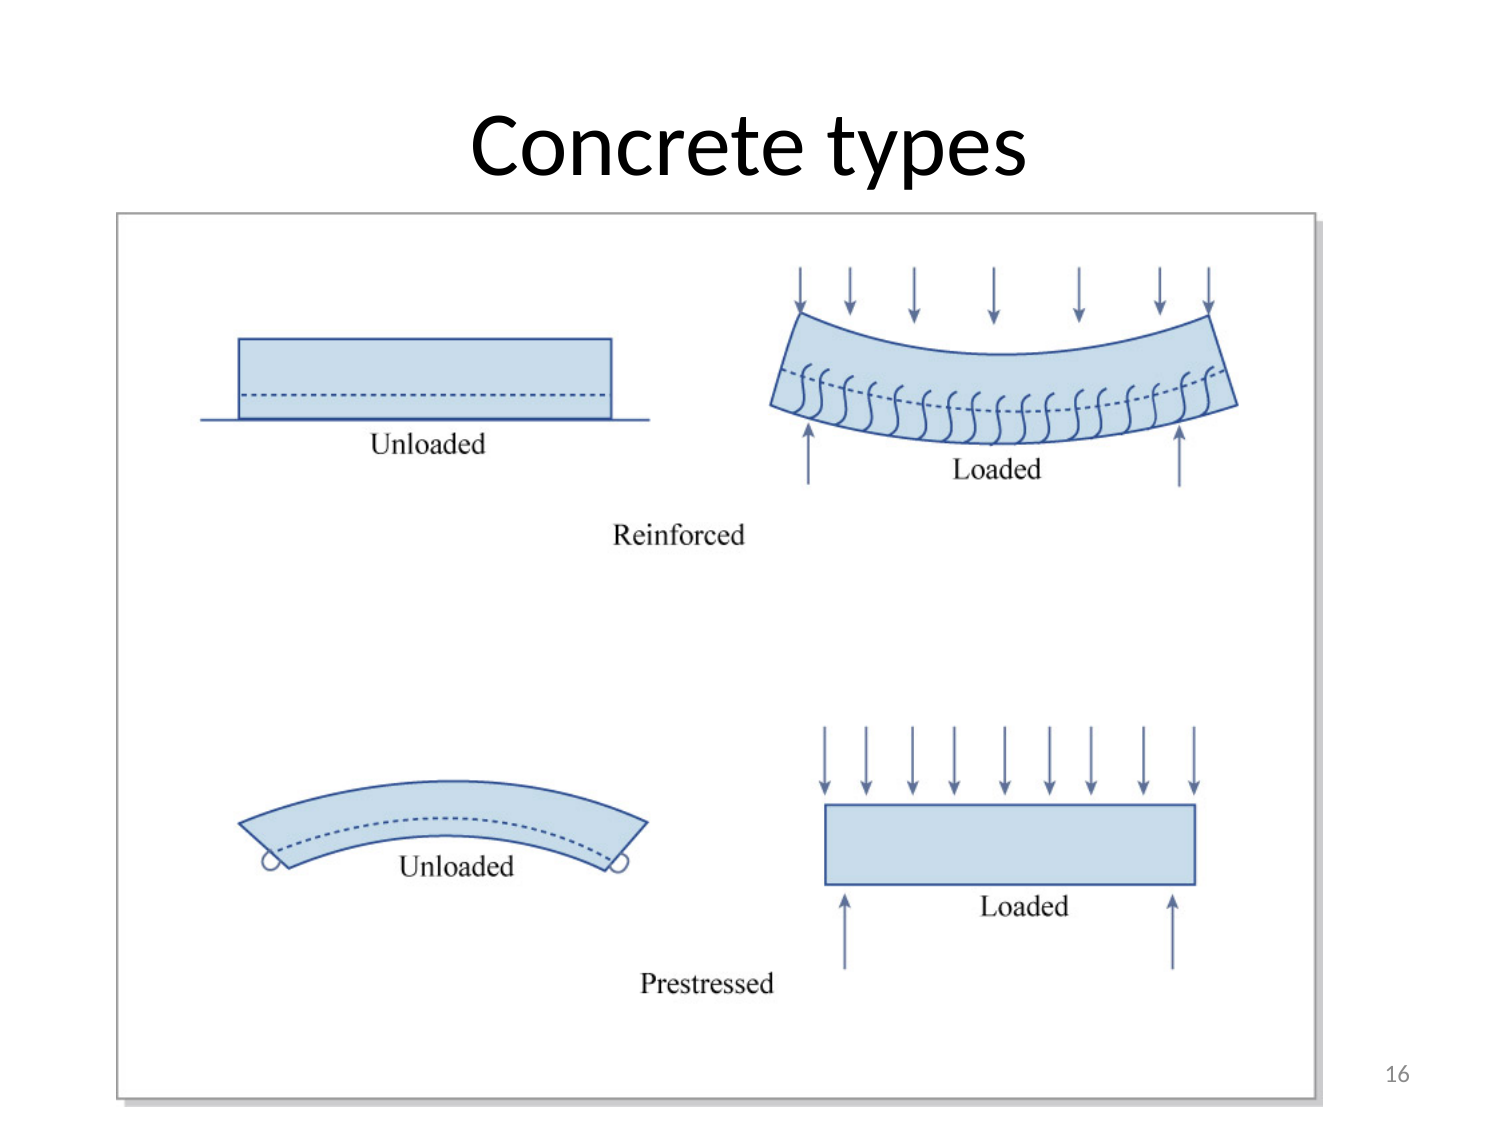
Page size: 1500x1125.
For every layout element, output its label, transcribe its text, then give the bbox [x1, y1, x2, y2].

picture [116, 212, 1323, 1107]
title Concrete types [75, 45, 1425, 233]
